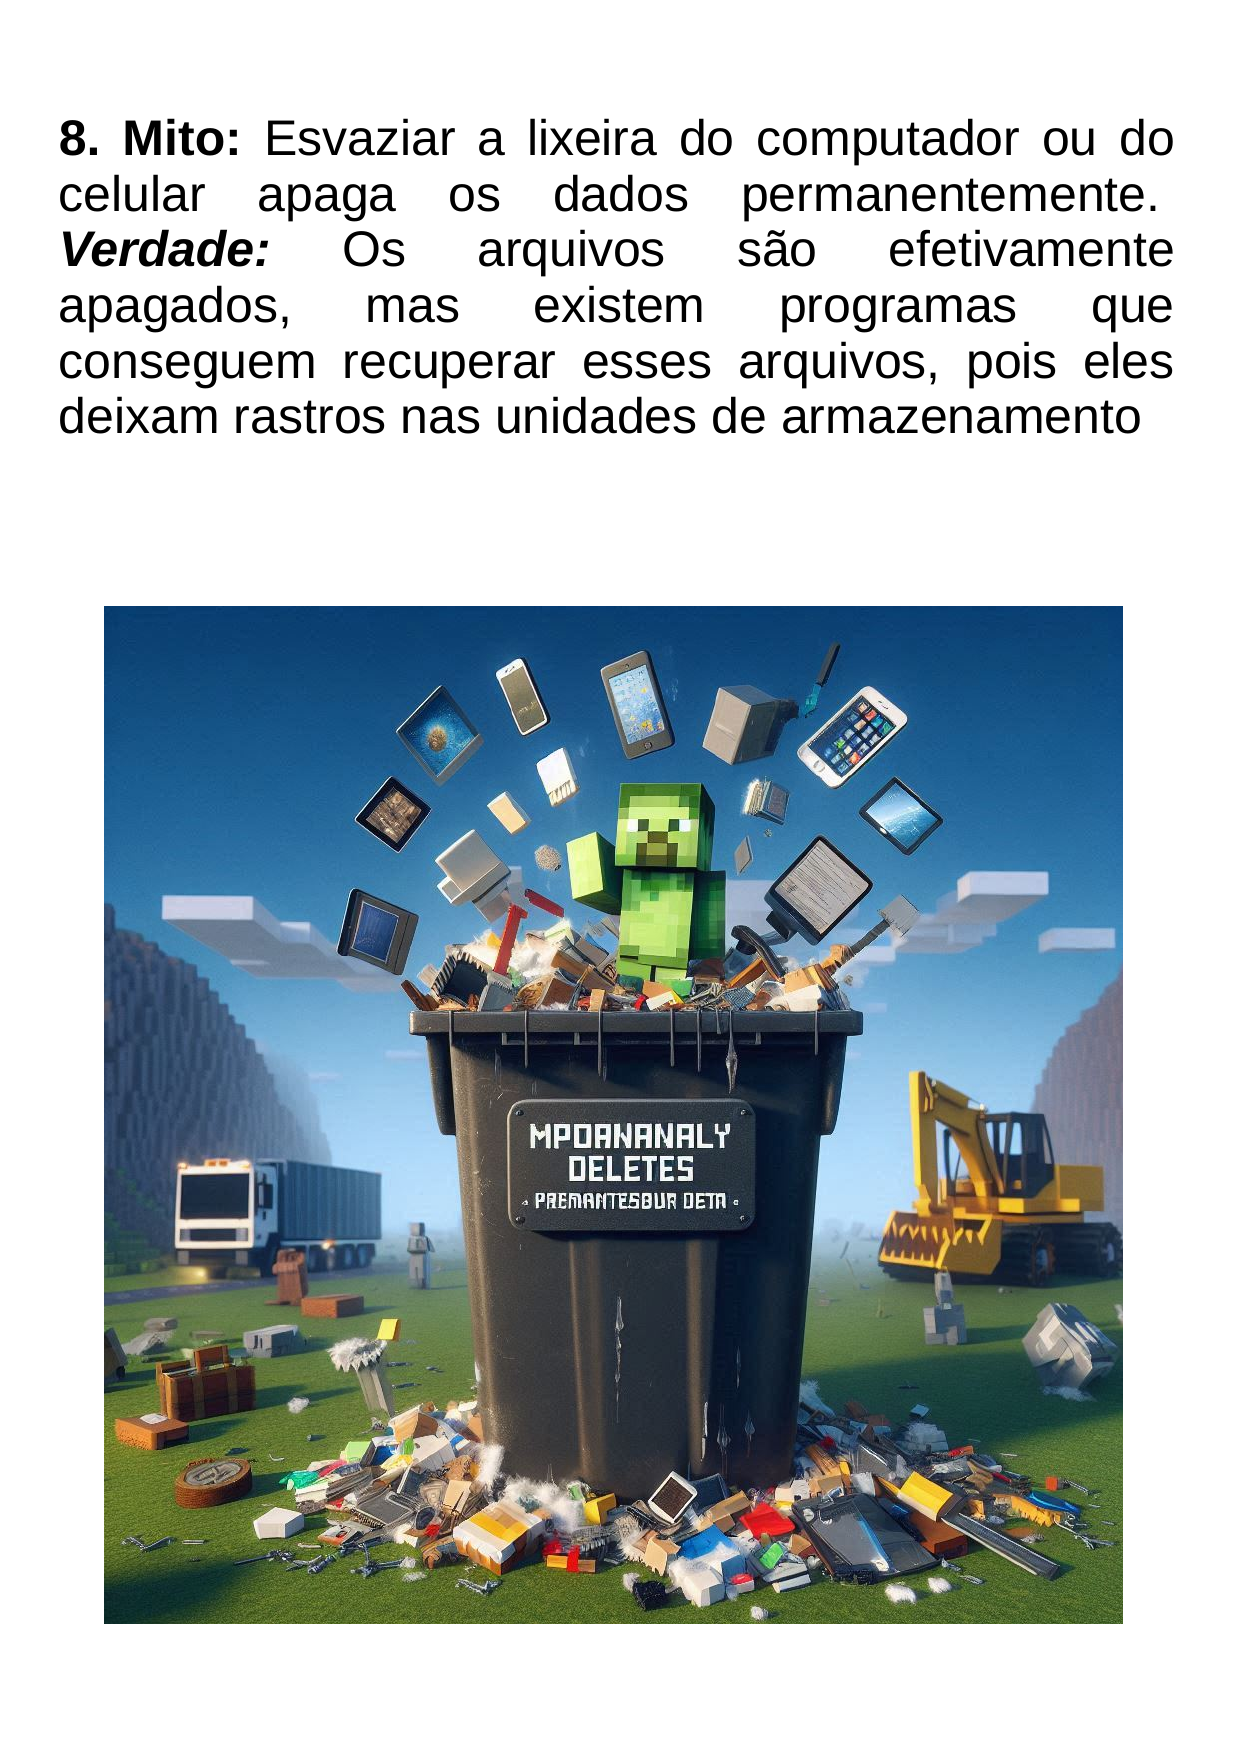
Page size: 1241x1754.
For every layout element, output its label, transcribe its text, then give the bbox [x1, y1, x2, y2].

picture [104, 606, 1123, 1625]
title 8. Mito: Esvaziar a lixeira do computador ou do celular apaga os dados permanentemente. Verdade: Os arquivos são efetivamente apagados, mas existem programas que conseguem recuperar esses arquivos, pois eles deixam rastros nas unidades de armazenamento [59, 82, 1176, 473]
